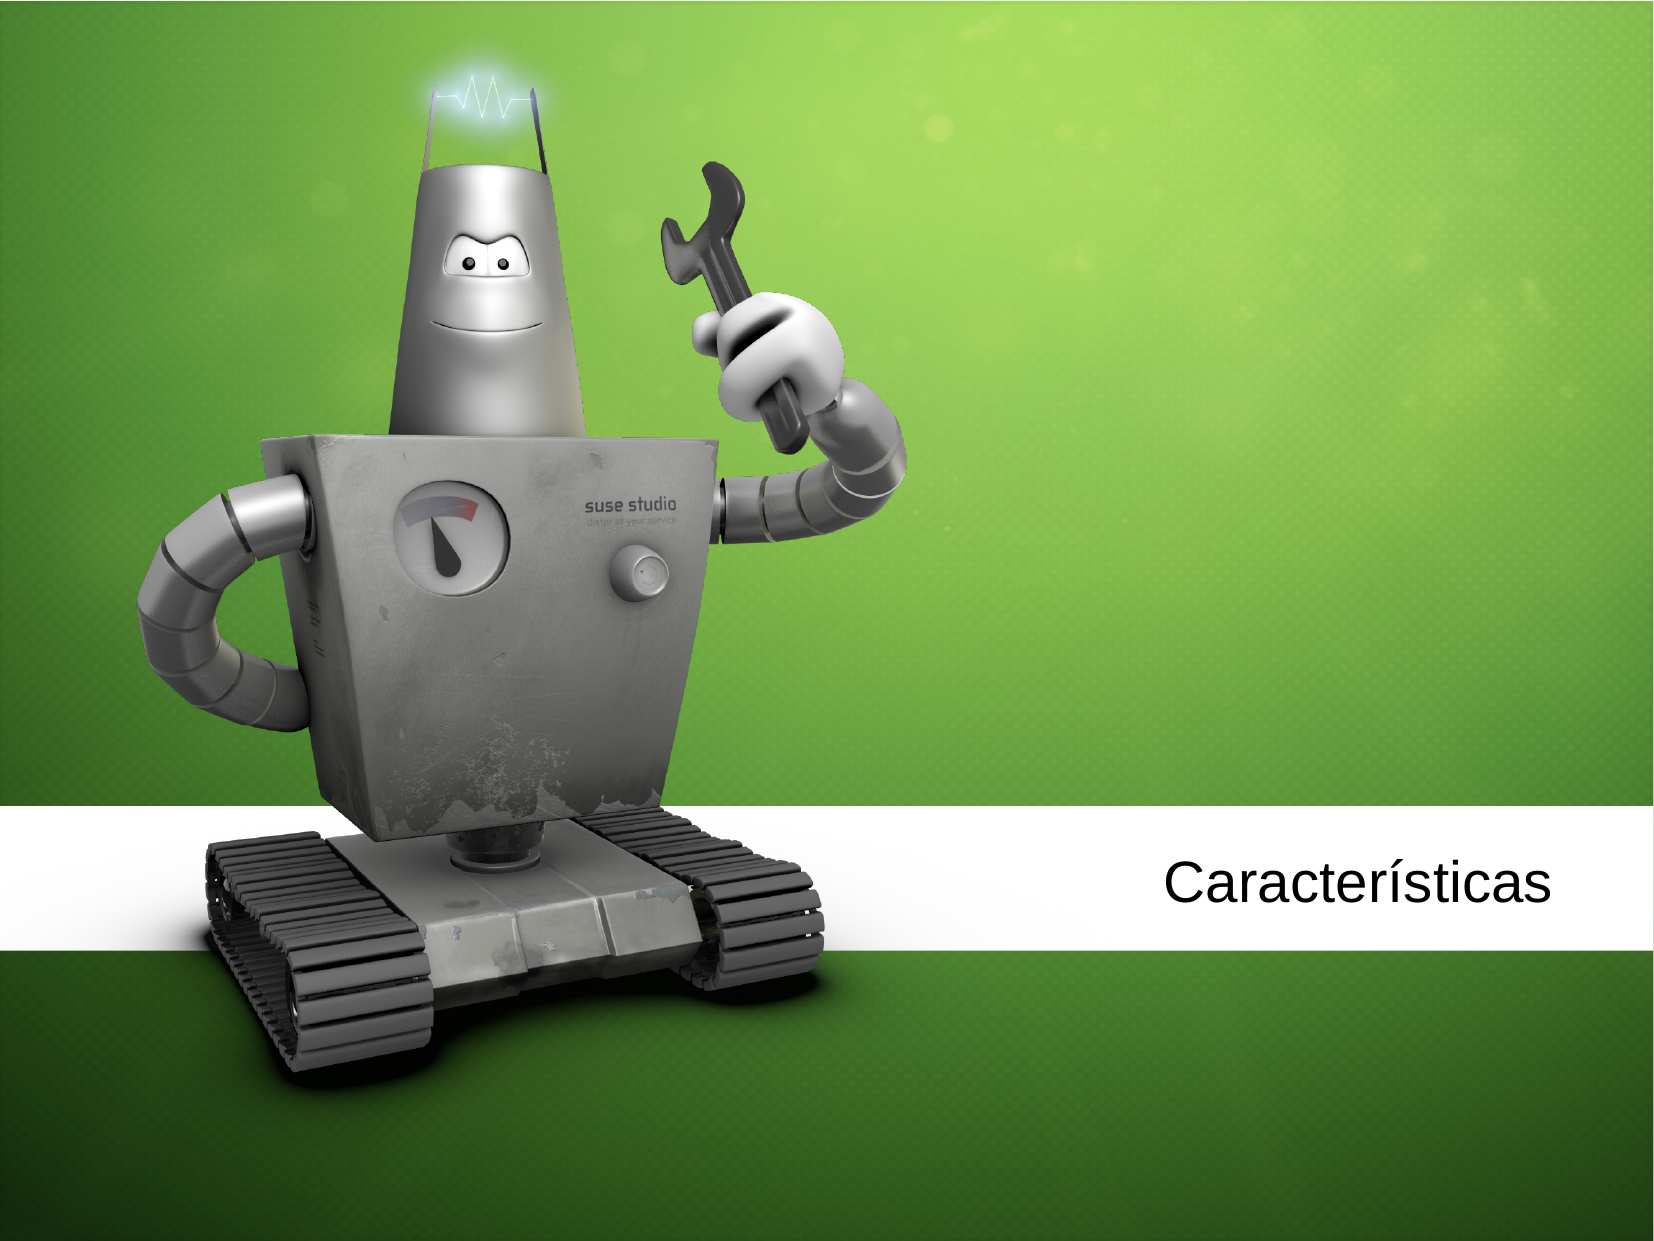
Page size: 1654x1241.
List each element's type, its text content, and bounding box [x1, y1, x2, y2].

text_box [1241, 806, 1654, 951]
picture [0, 0, 1654, 1241]
text_box Características [1241, 842, 1569, 923]
